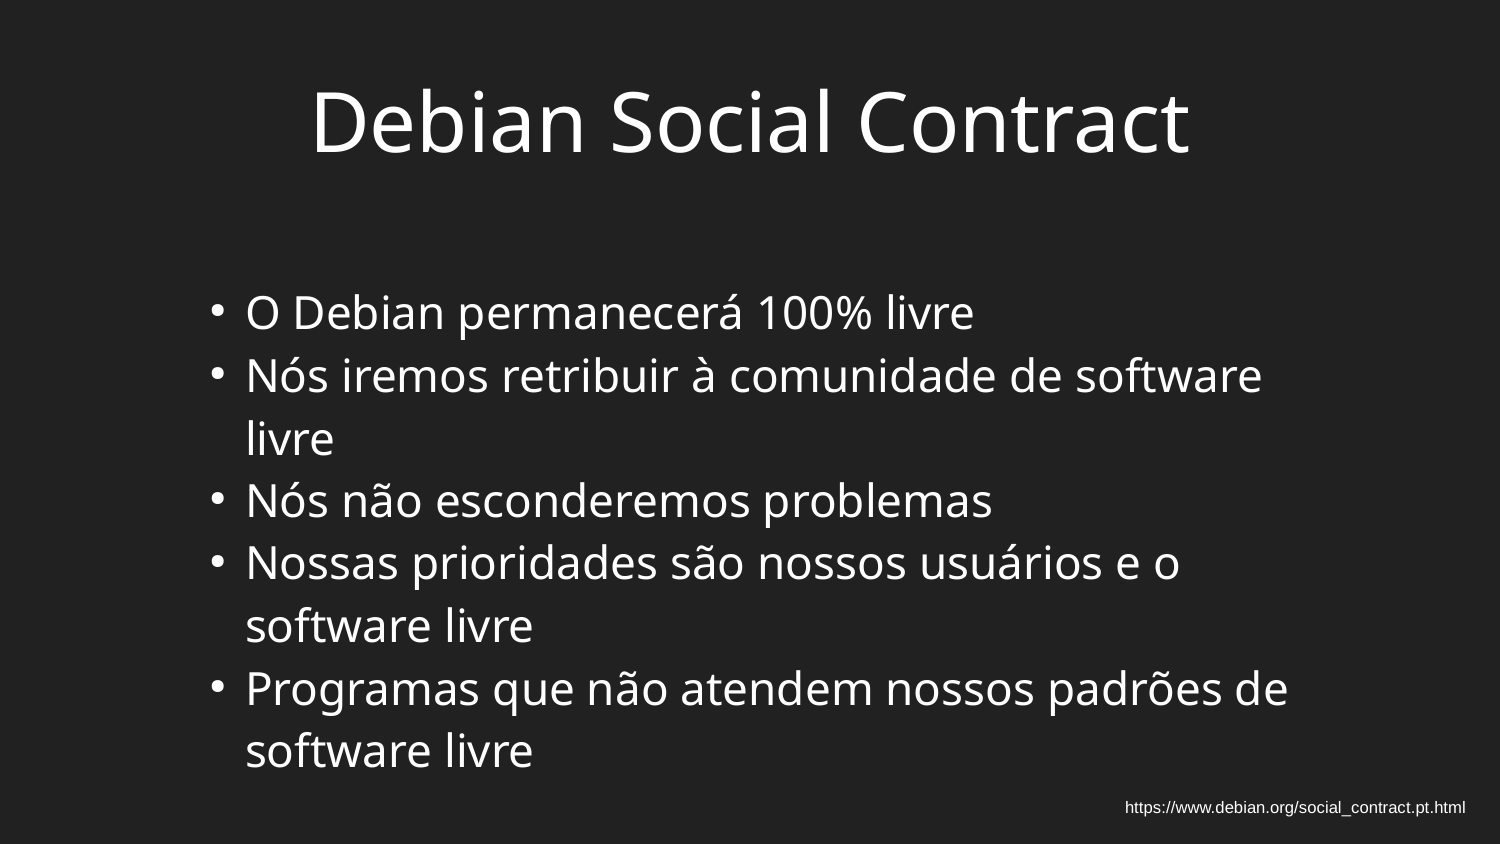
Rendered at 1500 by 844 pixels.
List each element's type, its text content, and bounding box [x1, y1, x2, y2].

text_box O Debian permanecerá 100% livre Nós iremos retribuir à comunidade de software livre Nós não esconderemos problemas Nossas prioridades são nossos usuários e o software livre Programas que não atendem nossos padrões de software livre + Debian Free Software Guidelines (DFSG) [194, 273, 1306, 755]
title Debian Social Contract [51, 63, 1449, 177]
text_box https://www.debian.org/social_contract.pt.html [1110, 791, 1481, 825]
